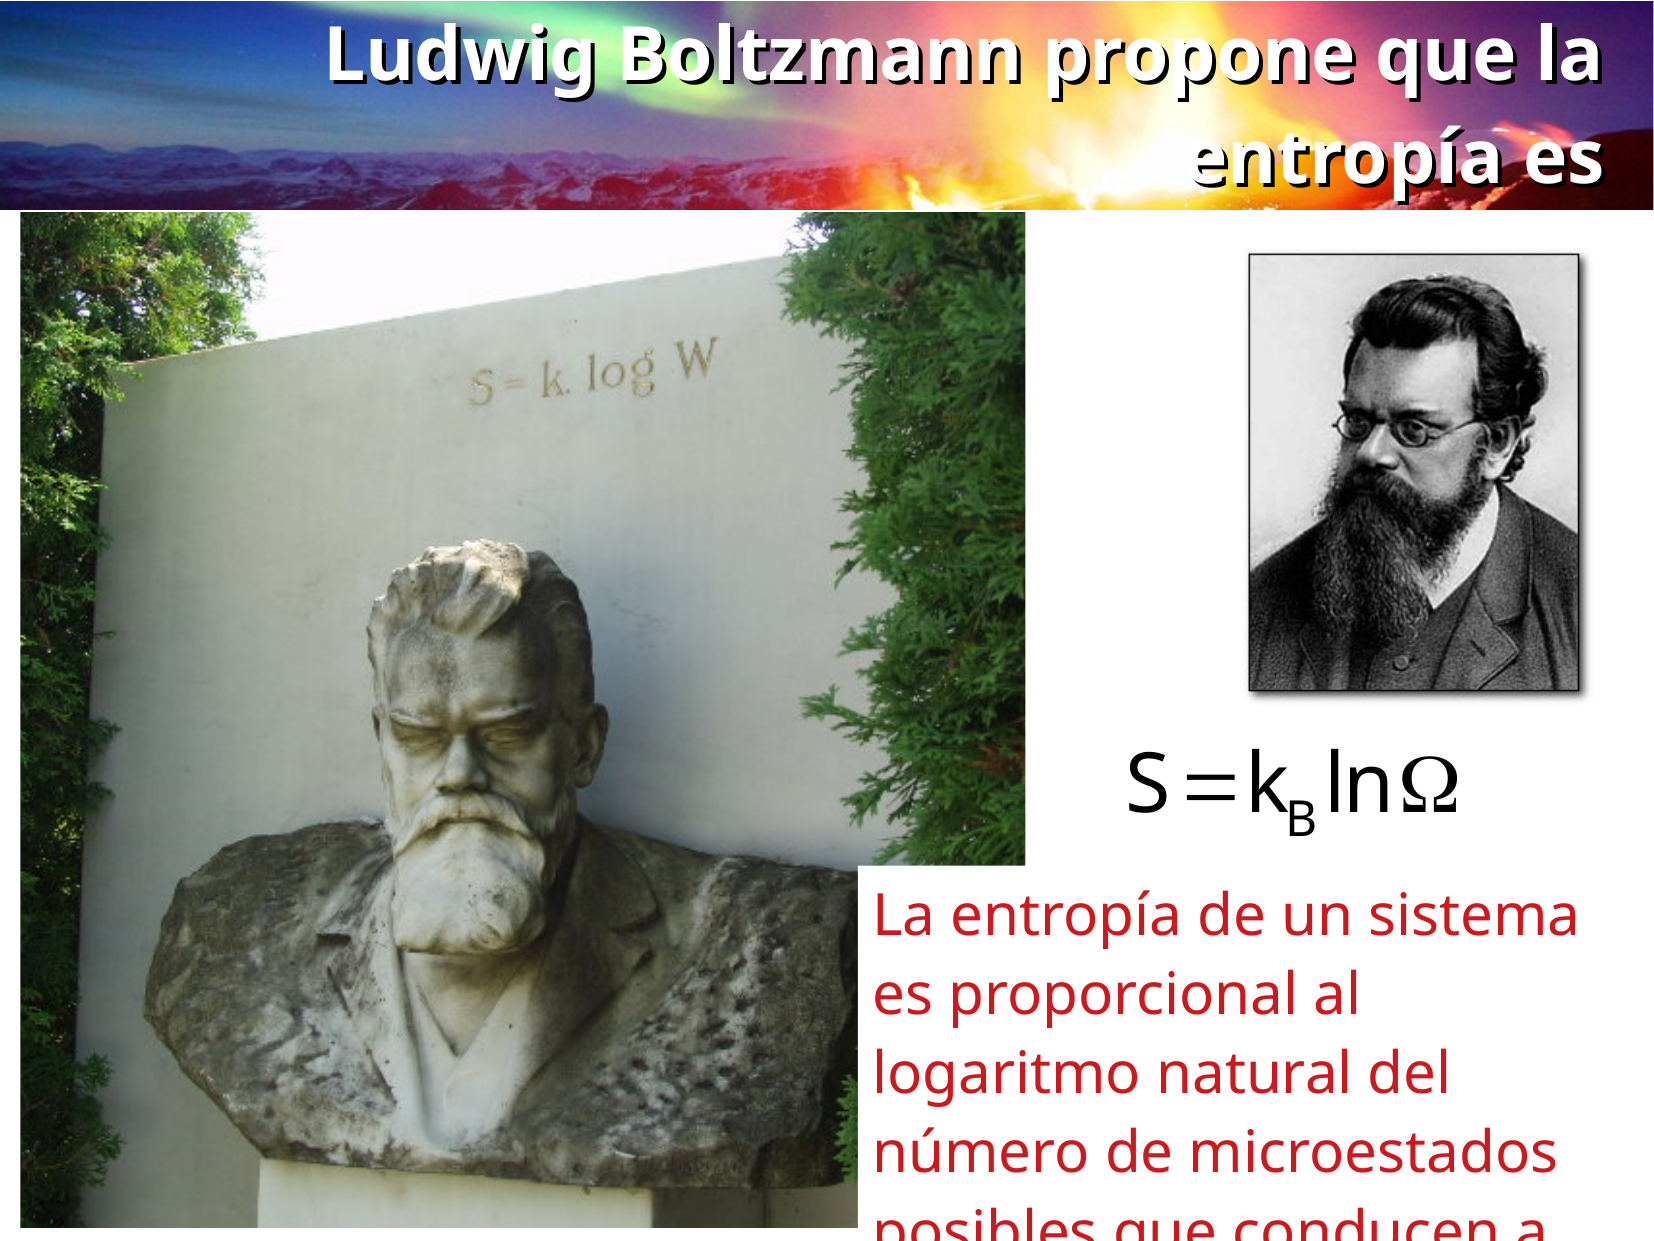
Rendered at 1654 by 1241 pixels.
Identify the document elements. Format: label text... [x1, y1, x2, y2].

picture [20, 212, 1026, 1228]
text_box La entropía de un sistema es proporcional al logaritmo natural del número de microestados posibles que conducen a ese macroestado [857, 865, 1626, 1235]
picture [0, 1, 1654, 210]
picture [1243, 248, 1594, 706]
chart [1119, 732, 1468, 849]
title Ludwig Boltzmann propone que la entropía es [45, 15, 1606, 191]
